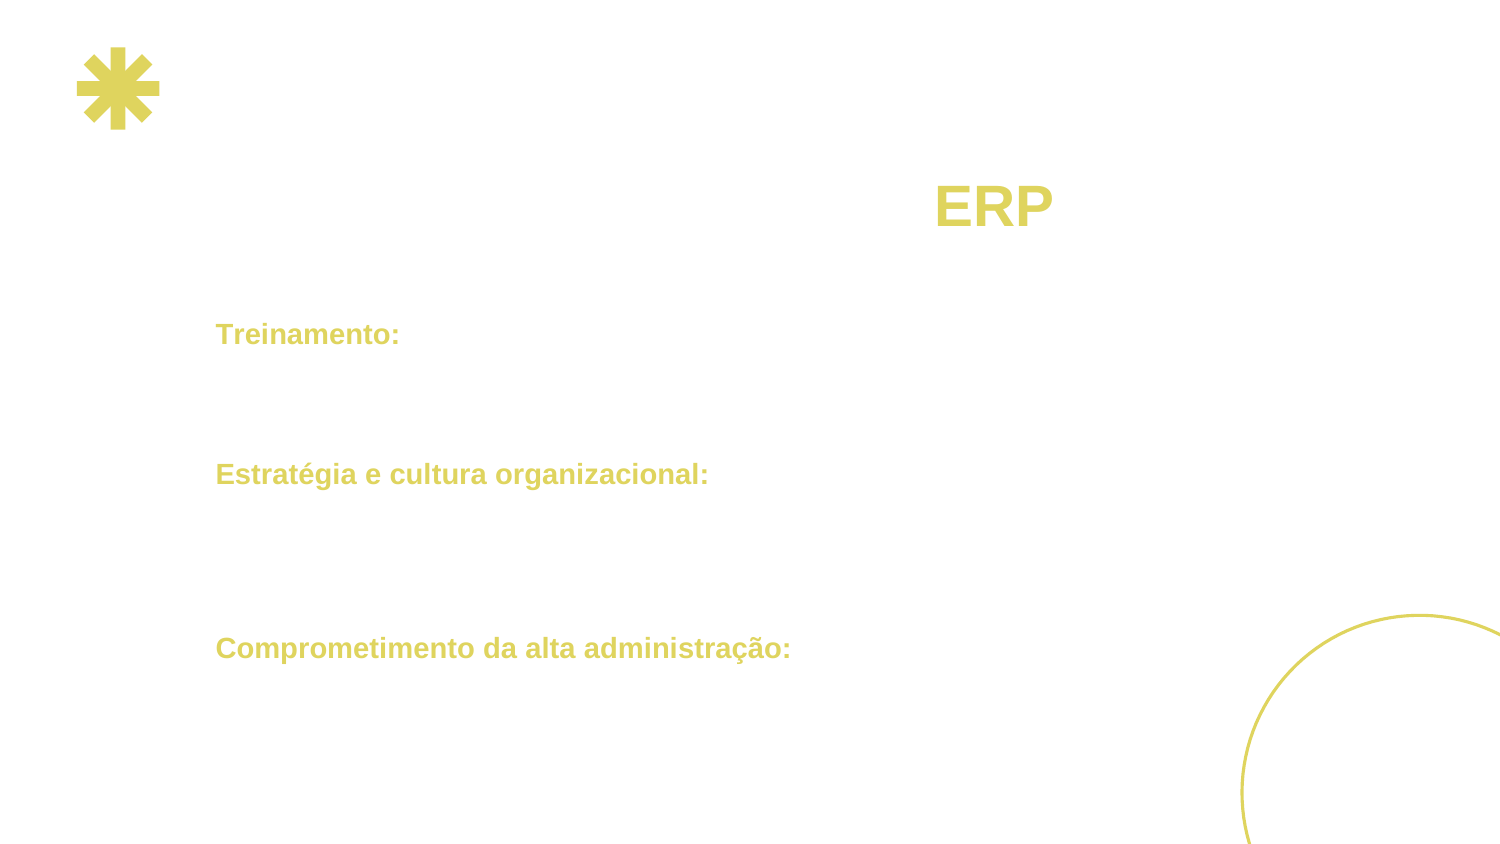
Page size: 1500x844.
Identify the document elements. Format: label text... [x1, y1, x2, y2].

title FATORES CRÍTICOS PARA O SUCESSO DA IMPLEMENTAÇÃO DO ERP [201, 78, 1398, 286]
text_box Treinamento: É essencial capacitar os usuários por meio de treinamento especializado com profissionais ou consultores de TI. Estratégia e cultura organizacional: A implementação de um ERP sem alinhar a estratégia e cultura organizacional pode dificultar seu sucesso, pois a cultura influencia a aceitação ou resistência dos colaboradores à automação. Comprometimento da alta administração: A implementação de mudanças organizacionais pode gerar conflitos e insegurança, tornando essencial o comprometimento da alta administração para o sucesso do ERP. [200, 307, 1205, 783]
